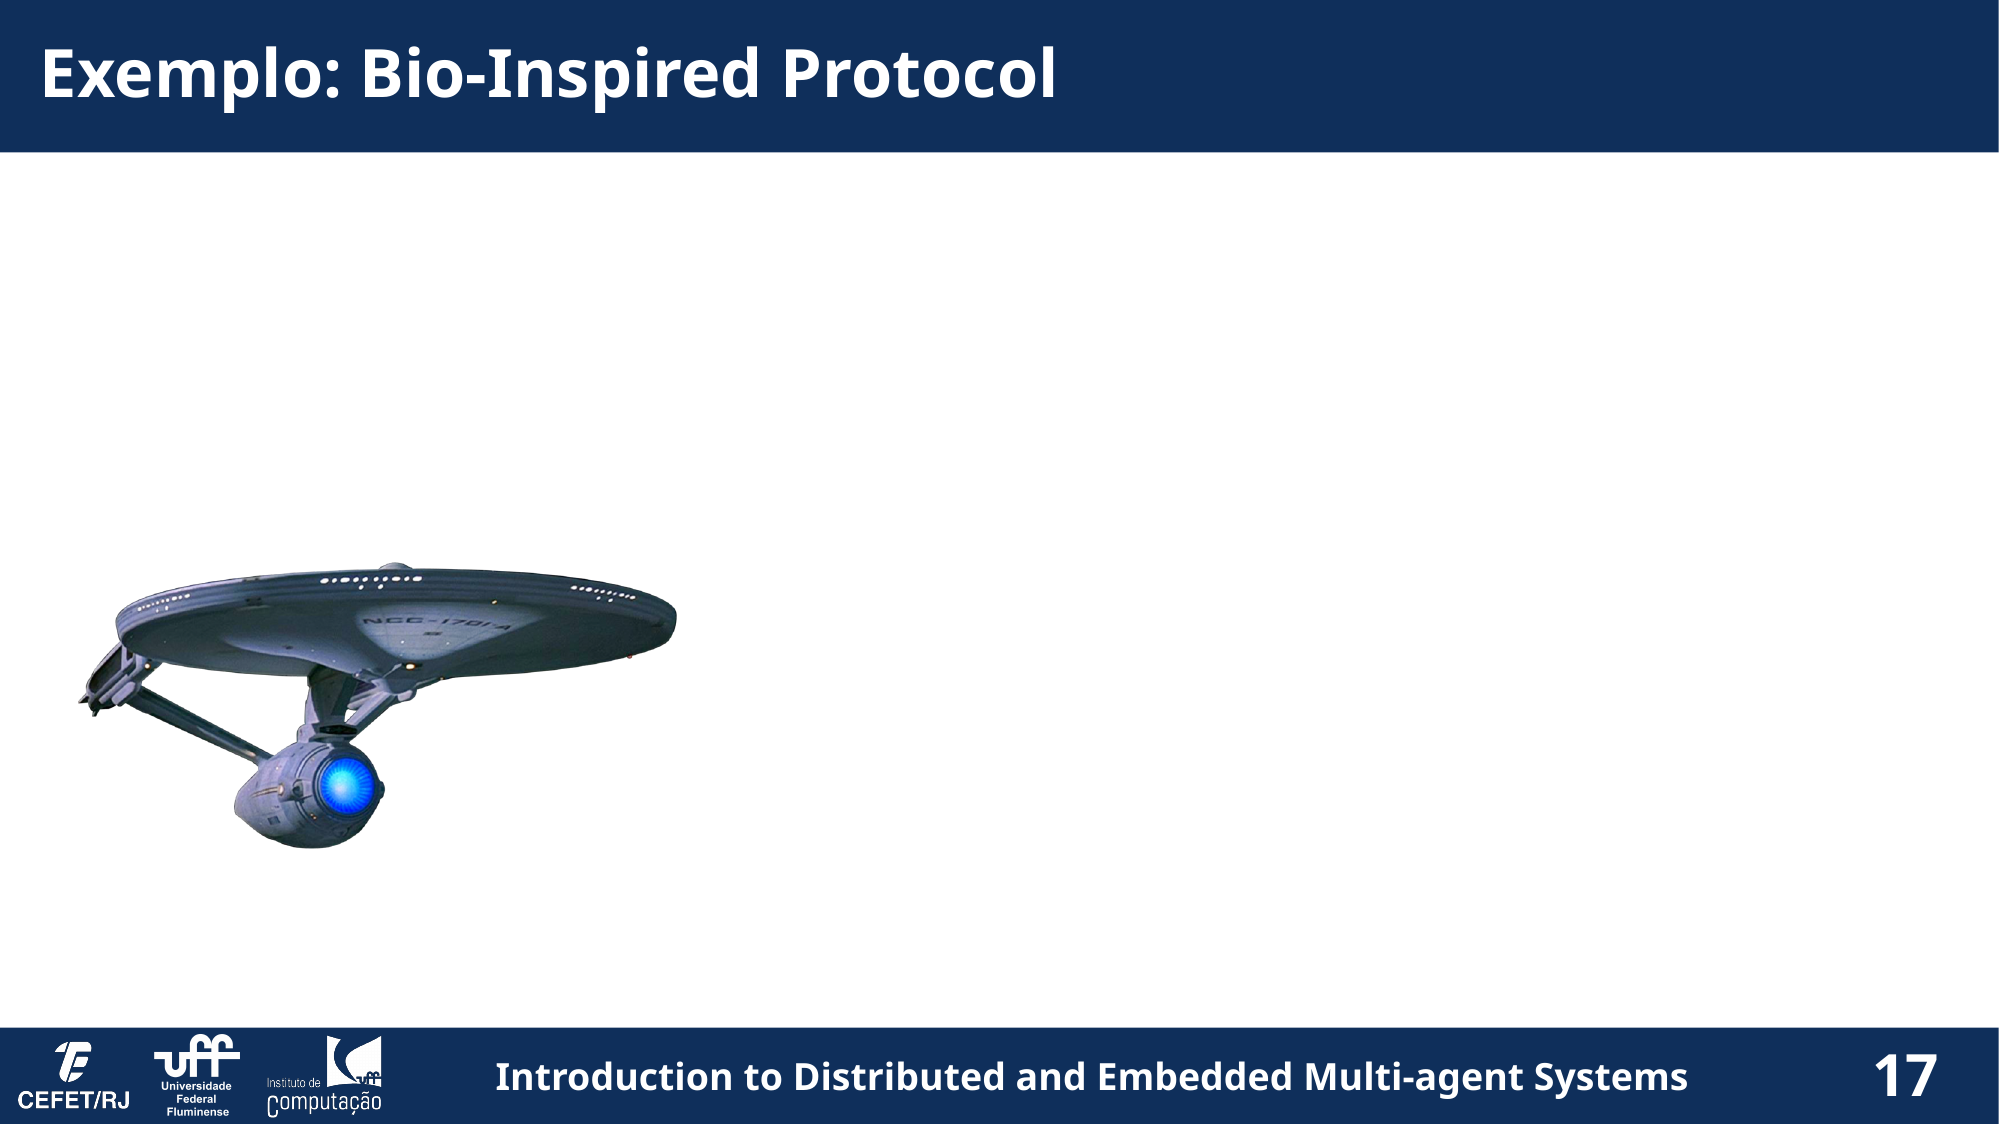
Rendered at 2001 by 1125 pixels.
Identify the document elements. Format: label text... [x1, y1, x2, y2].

text_box Exemplo: Bio-Inspired Protocol [25, 23, 1999, 119]
picture [18, 1021, 129, 1125]
picture [153, 1033, 241, 1121]
picture [77, 561, 677, 849]
picture [265, 1033, 383, 1118]
